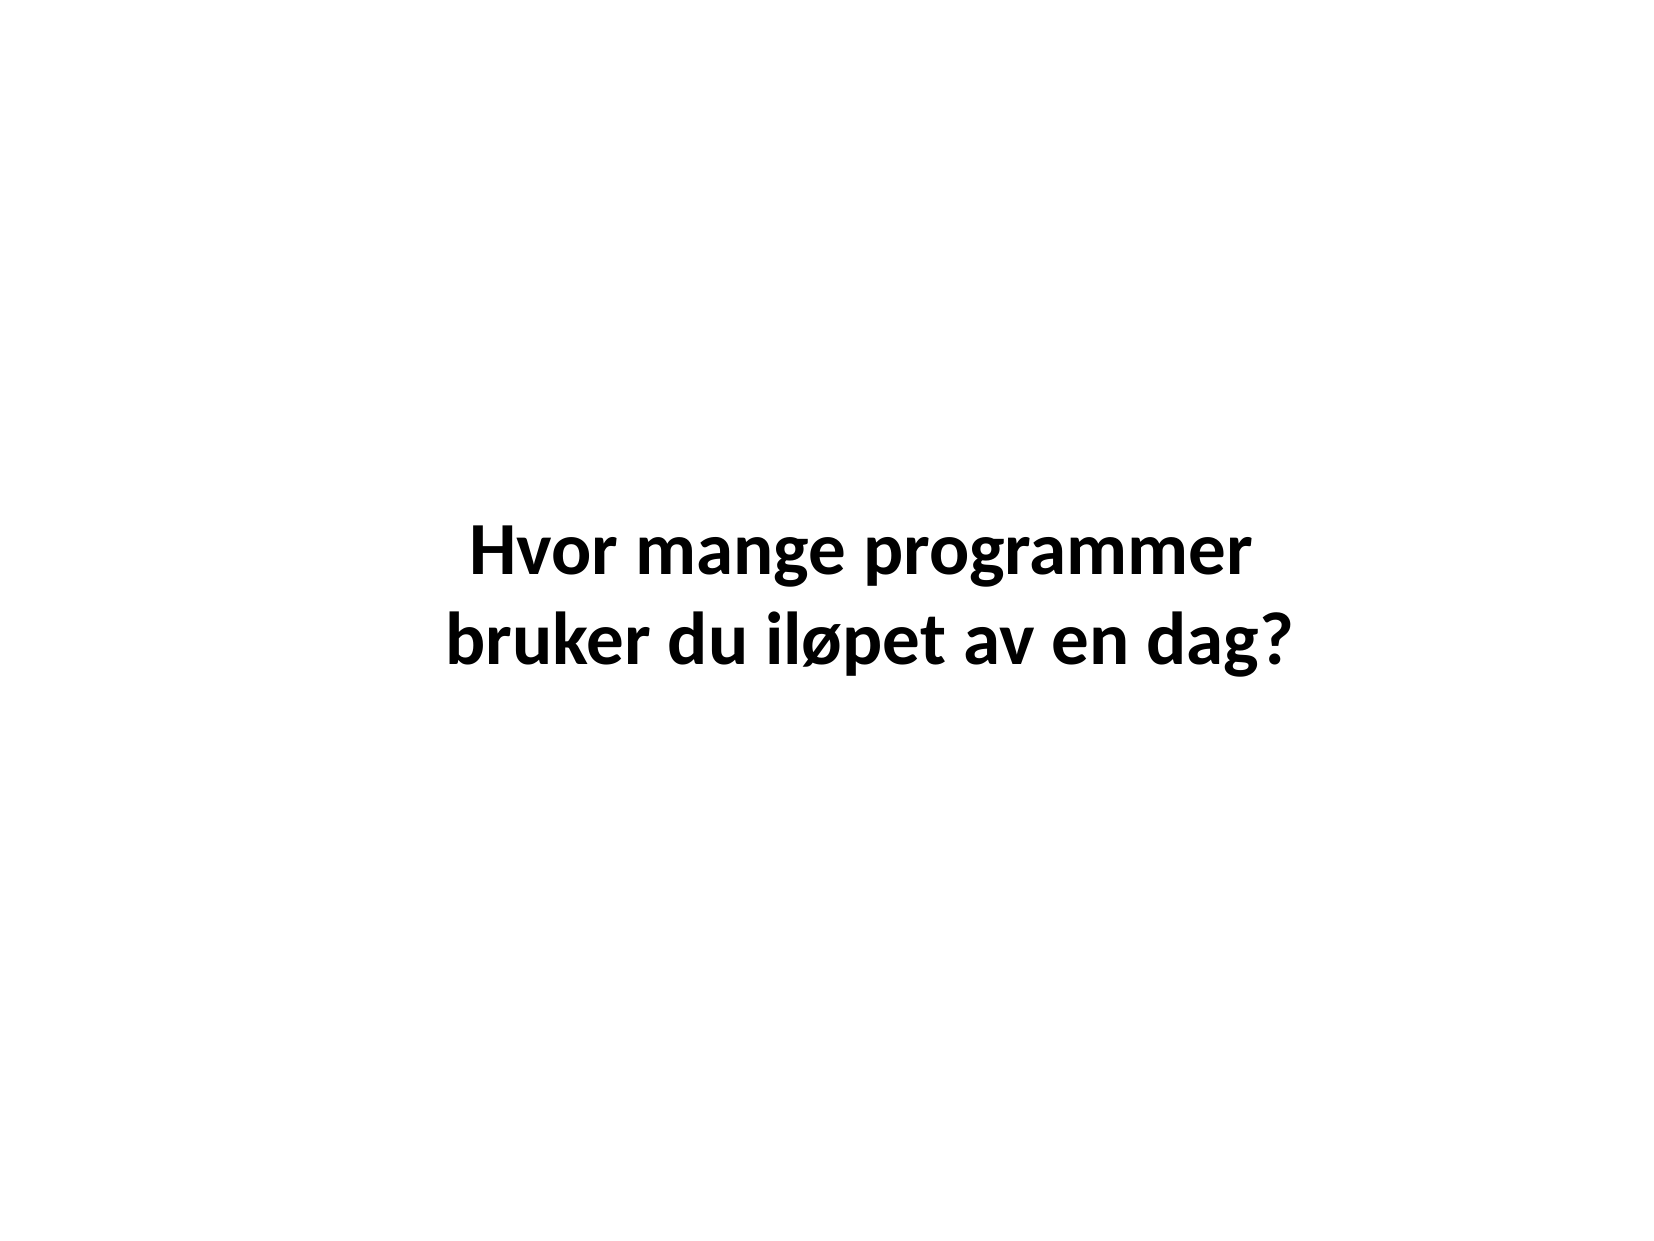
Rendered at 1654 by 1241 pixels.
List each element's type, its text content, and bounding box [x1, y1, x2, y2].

text_box Hvor mange programmer bruker du iløpet av en dag? [135, 491, 1606, 1035]
